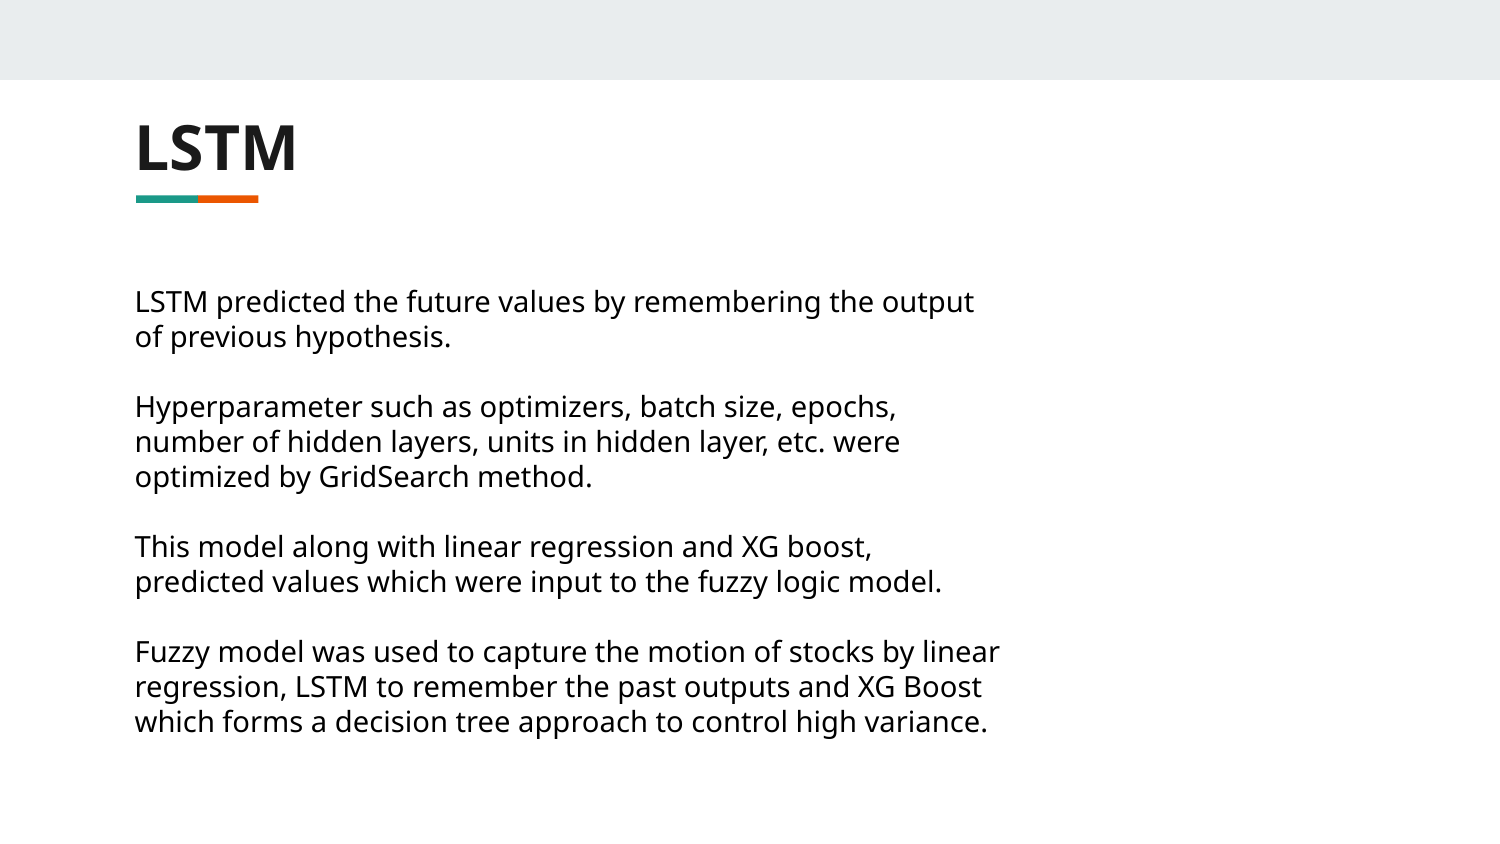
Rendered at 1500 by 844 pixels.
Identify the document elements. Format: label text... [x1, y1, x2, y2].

text_box LSTM predicted the future values by remembering the output of previous hypothesis. Hyperparameter such as optimizers, batch size, epochs, number of hidden layers, units in hidden layer, etc. were optimized by GridSearch method. This model along with linear regression and XG boost, predicted values which were input to the fuzzy logic model. Fuzzy model was used to capture the motion of stocks by linear regression, LSTM to remember the past outputs and XG Boost which forms a decision tree approach to control high variance. [119, 268, 1020, 374]
title LSTM [119, 92, 1461, 181]
